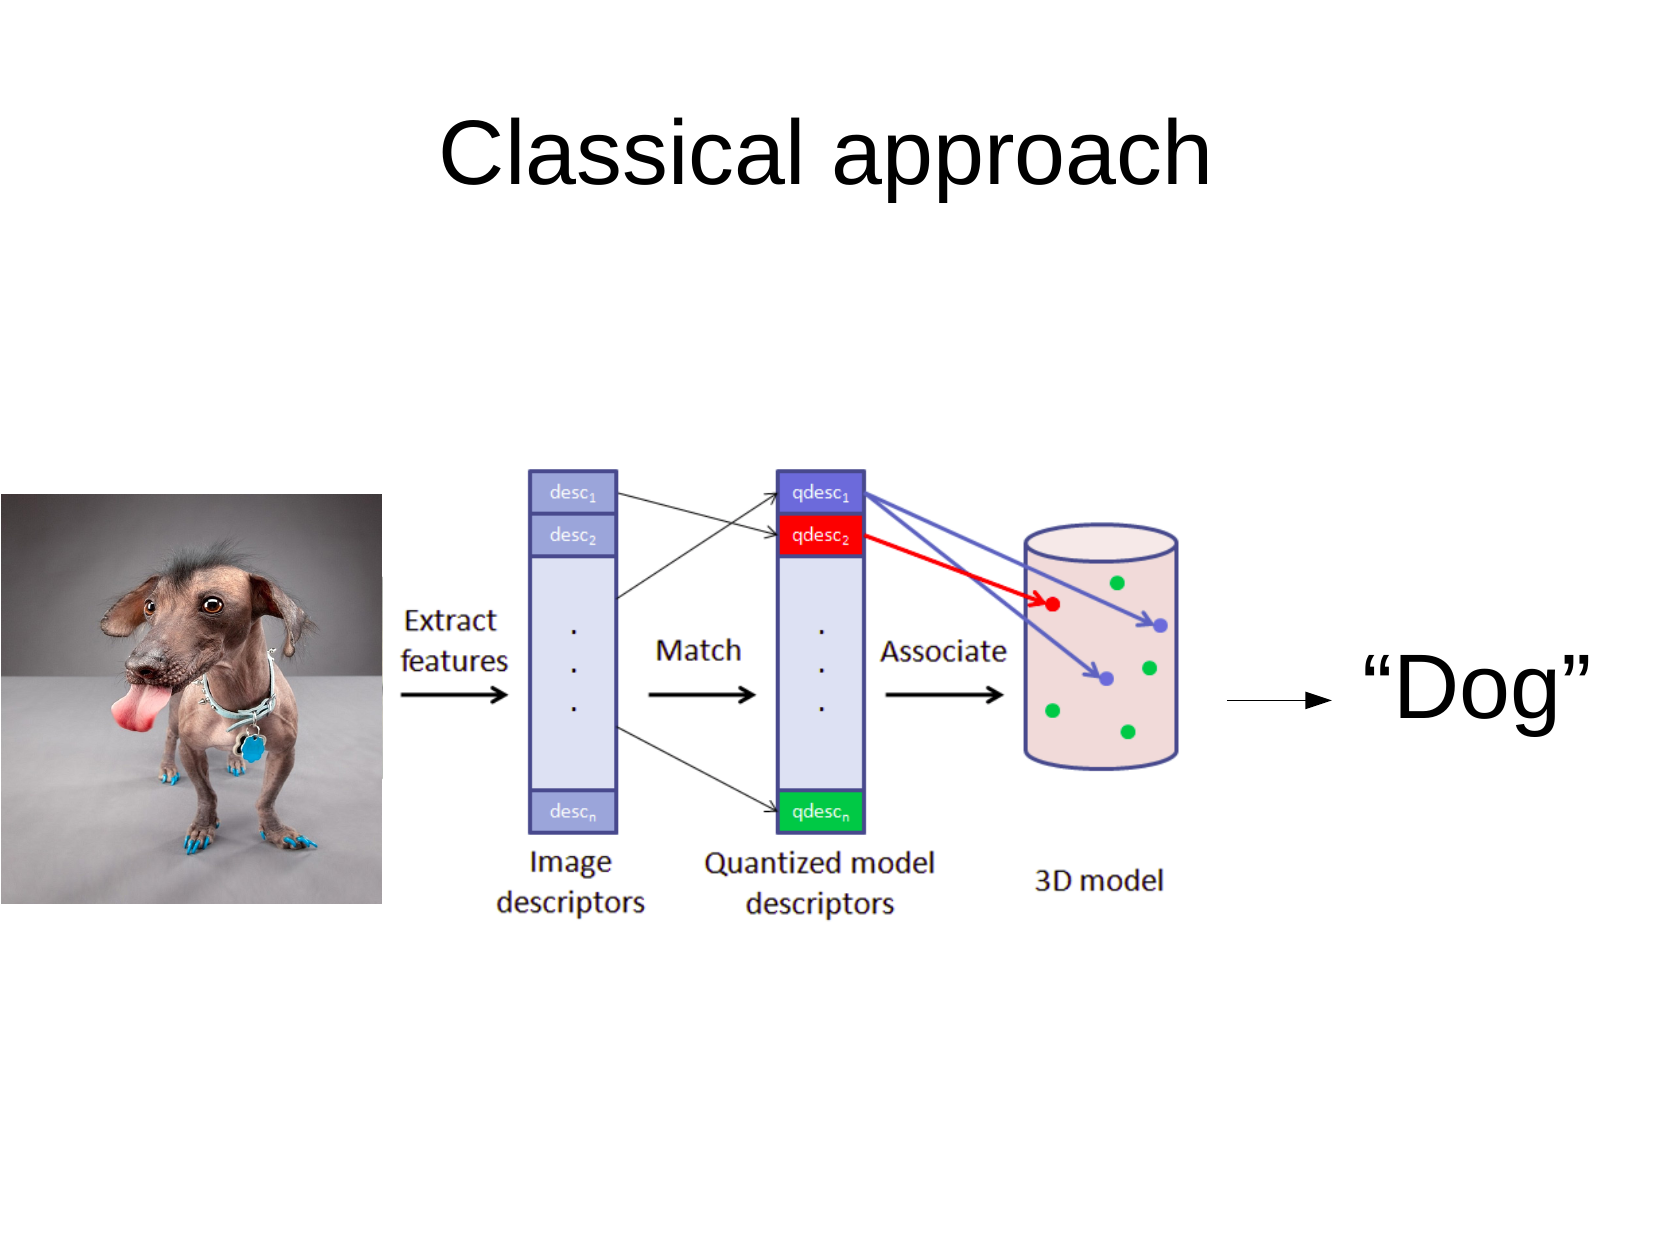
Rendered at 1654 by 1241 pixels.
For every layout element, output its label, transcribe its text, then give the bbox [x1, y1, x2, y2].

text_box “Dog” [1202, 635, 1654, 739]
title Classical approach [82, 49, 1571, 257]
picture [1, 468, 1180, 932]
